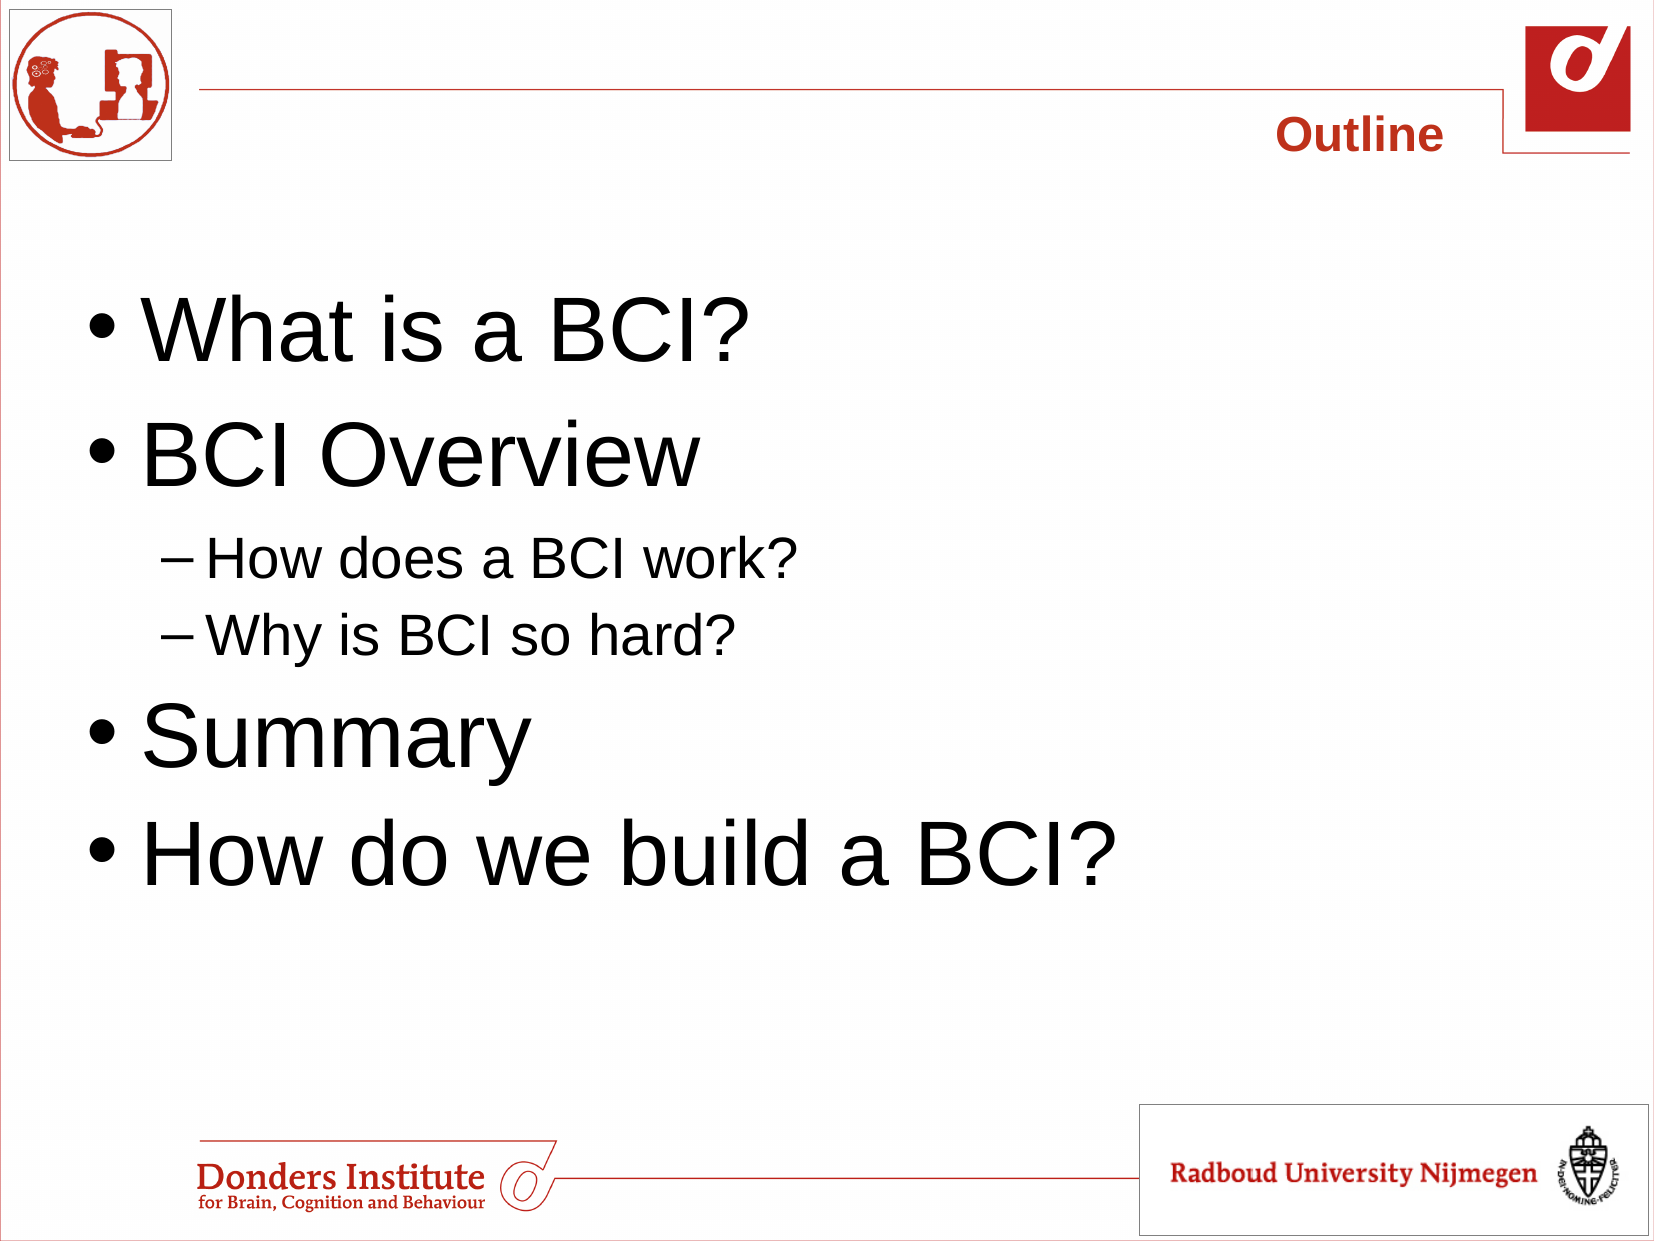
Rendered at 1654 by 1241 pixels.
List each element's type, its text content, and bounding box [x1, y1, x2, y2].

list What is a BCI? BCI Overview How does a BCI work? Why is BCI so hard? Summary How do we build a BCI? [86, 270, 1575, 1159]
picture [0, 0, 1654, 1241]
title Outline [1275, 63, 1571, 214]
